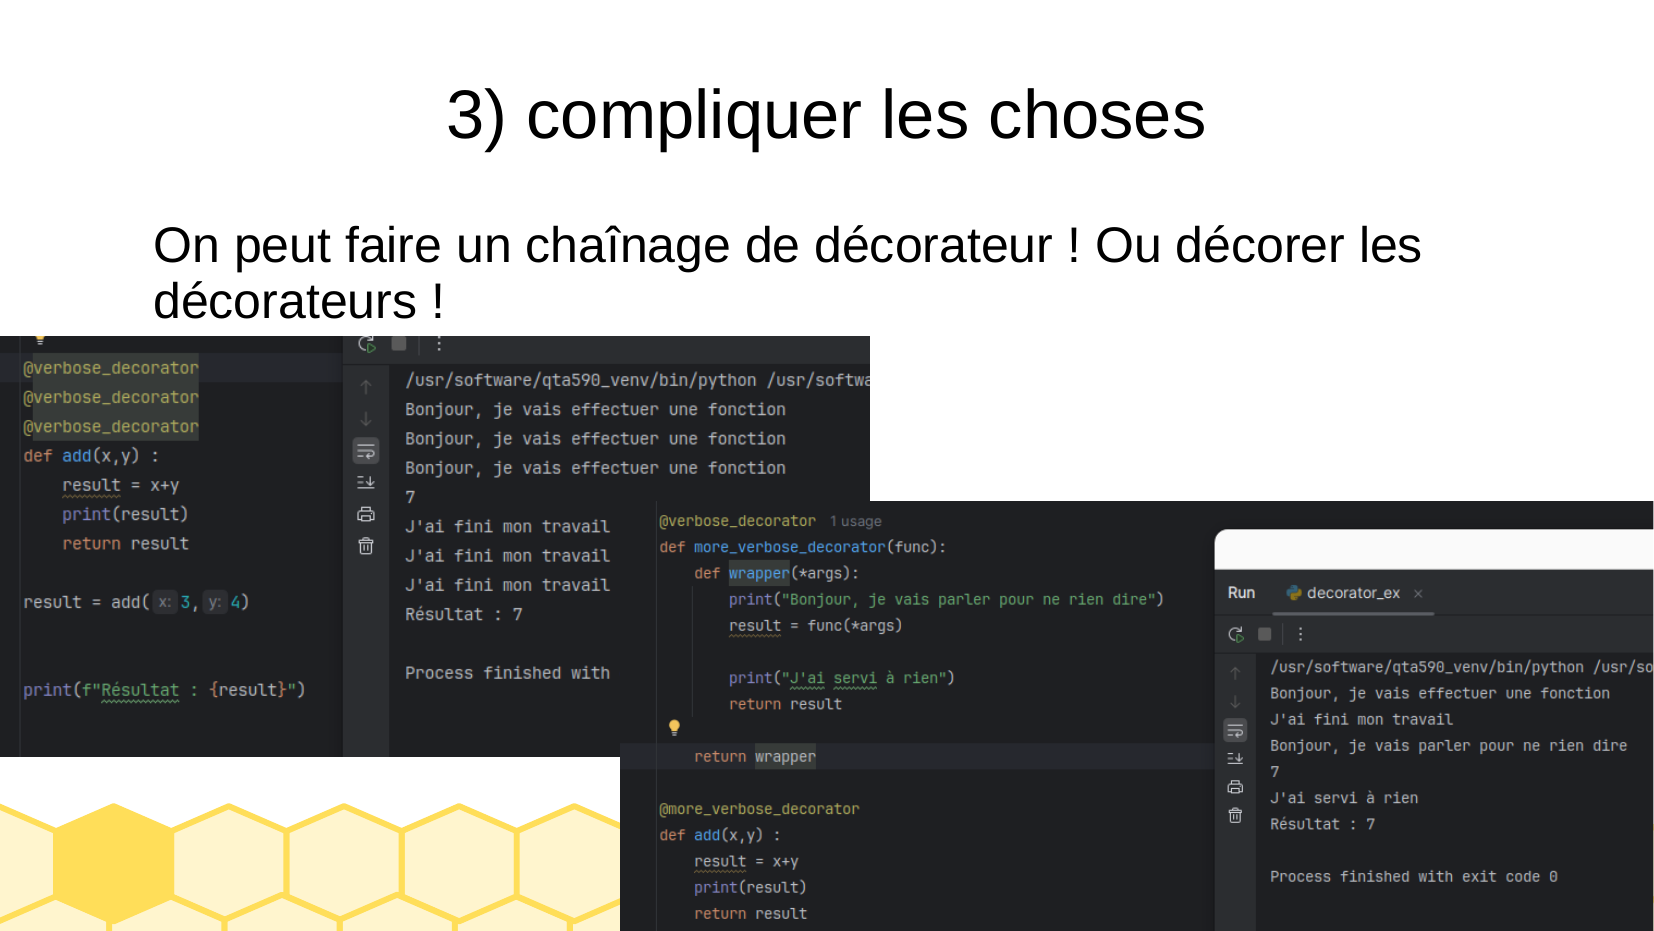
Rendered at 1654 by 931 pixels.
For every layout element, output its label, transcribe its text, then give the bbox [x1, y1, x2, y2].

picture [0, 336, 1654, 931]
list On peut faire un chaînage de décorateur ! Ou décorer les décorateurs ! [82, 217, 1571, 501]
title 3) compliquer les choses [82, 37, 1571, 193]
